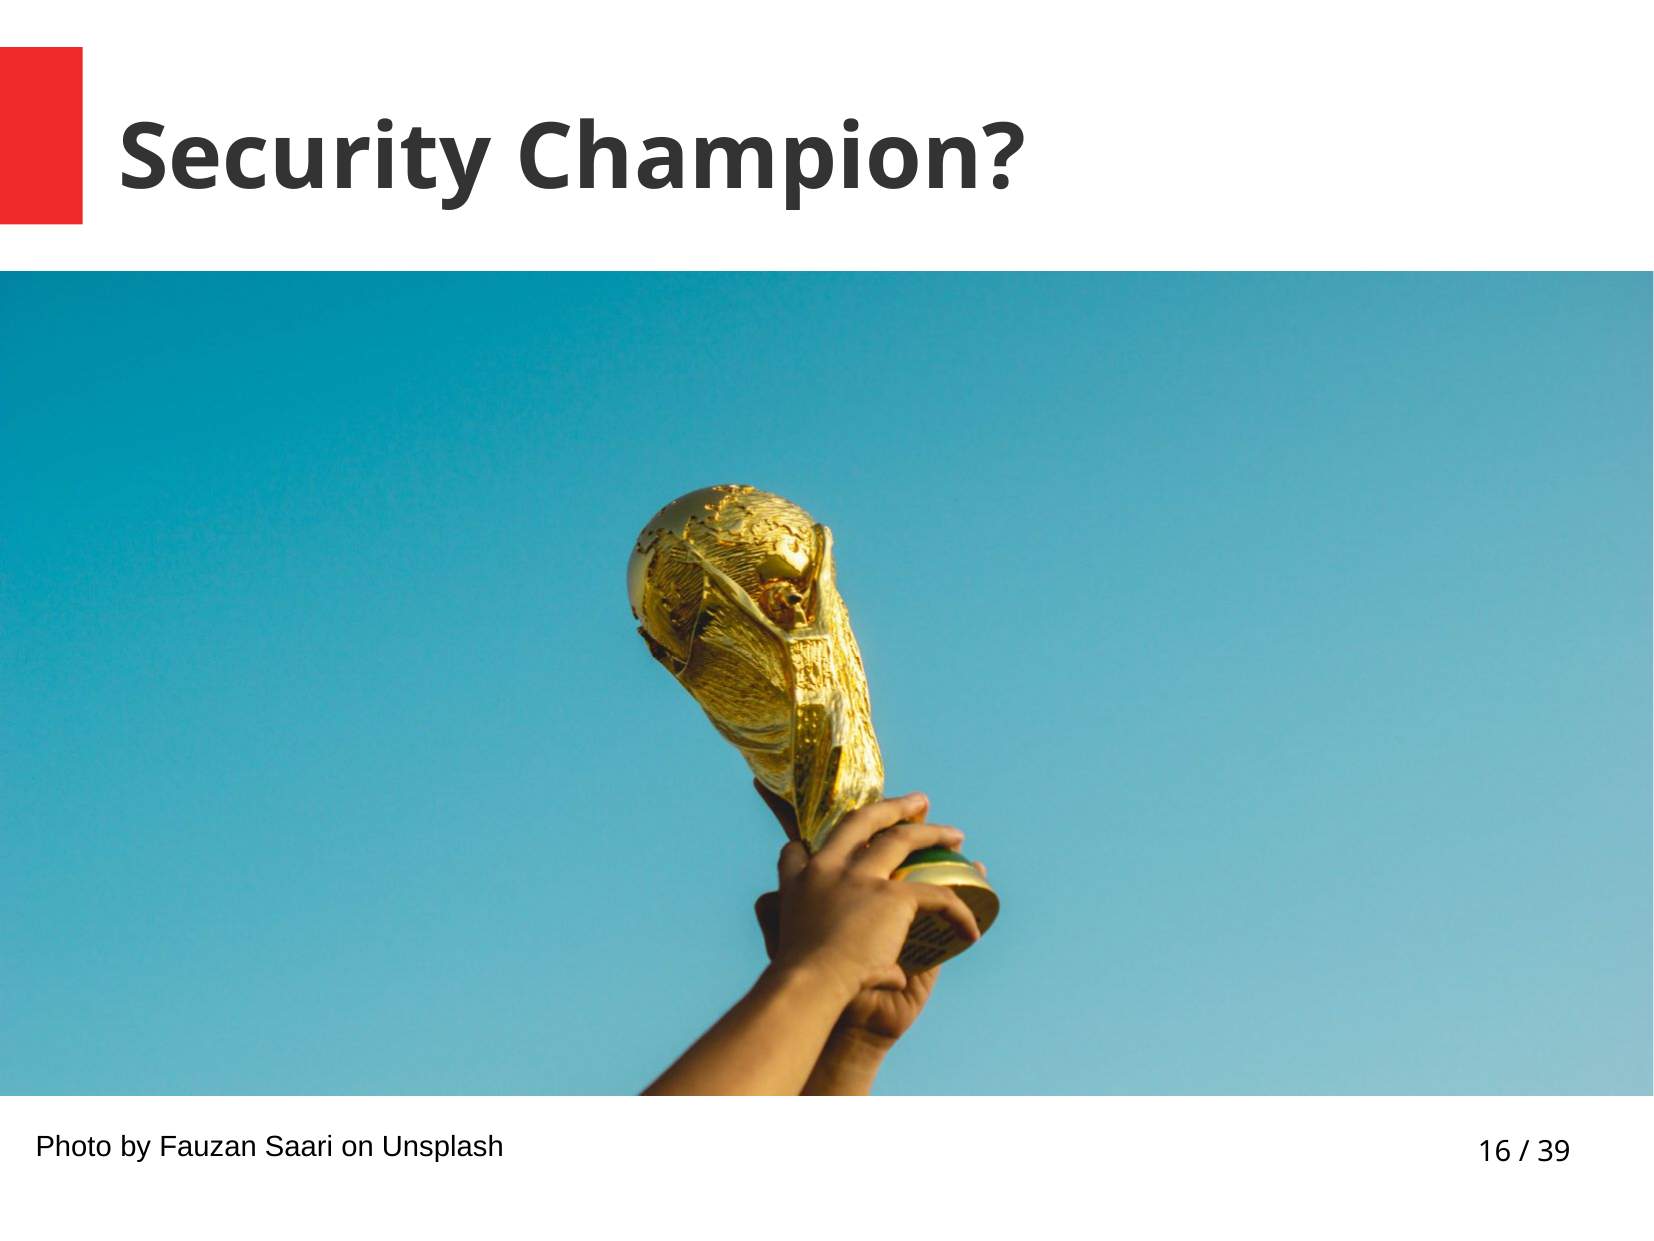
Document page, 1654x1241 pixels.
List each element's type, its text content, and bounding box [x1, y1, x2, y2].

text_box Photo by Fauzan Saari on Unsplash [20, 1122, 650, 1179]
picture [0, 271, 1654, 1096]
title Security Champion? [118, 49, 1571, 257]
